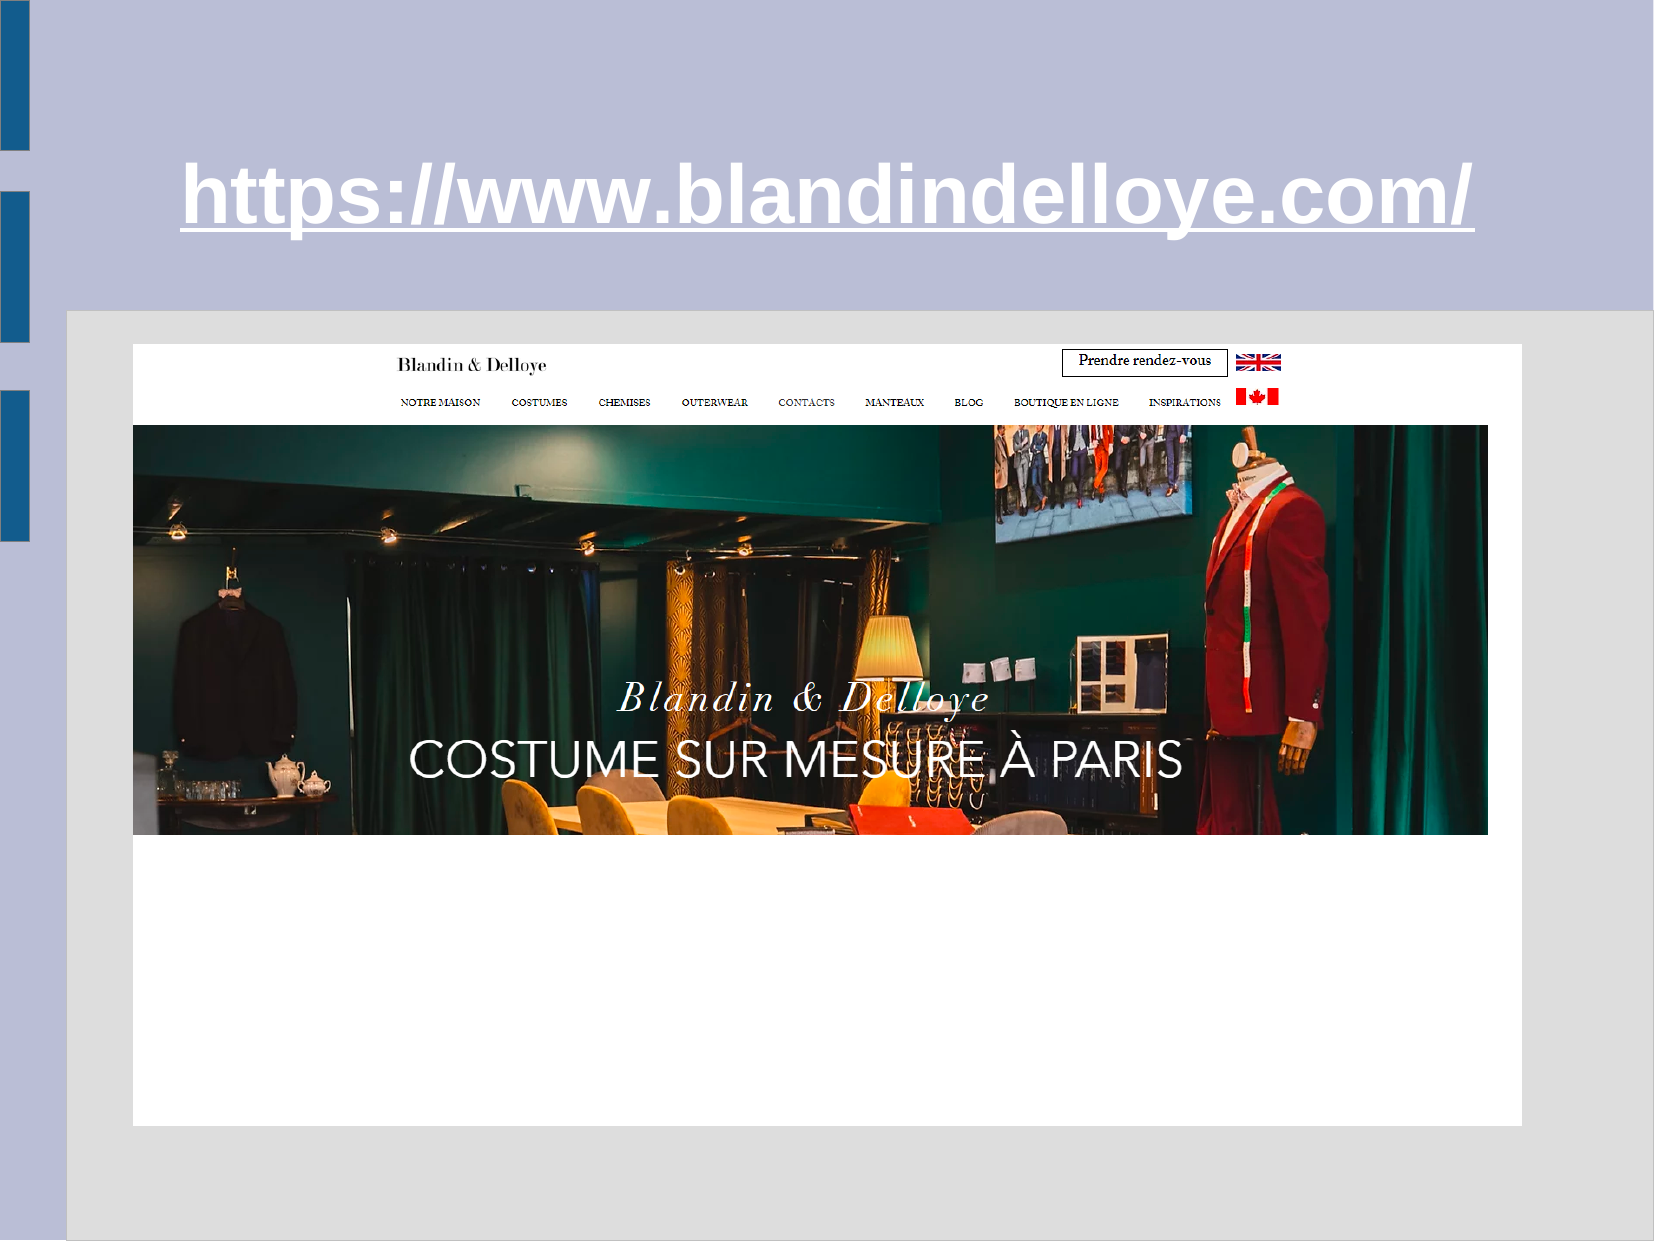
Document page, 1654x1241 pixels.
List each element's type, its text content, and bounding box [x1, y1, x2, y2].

title https://www.blandindelloye.com/ [121, 91, 1534, 299]
picture [133, 344, 1522, 1126]
